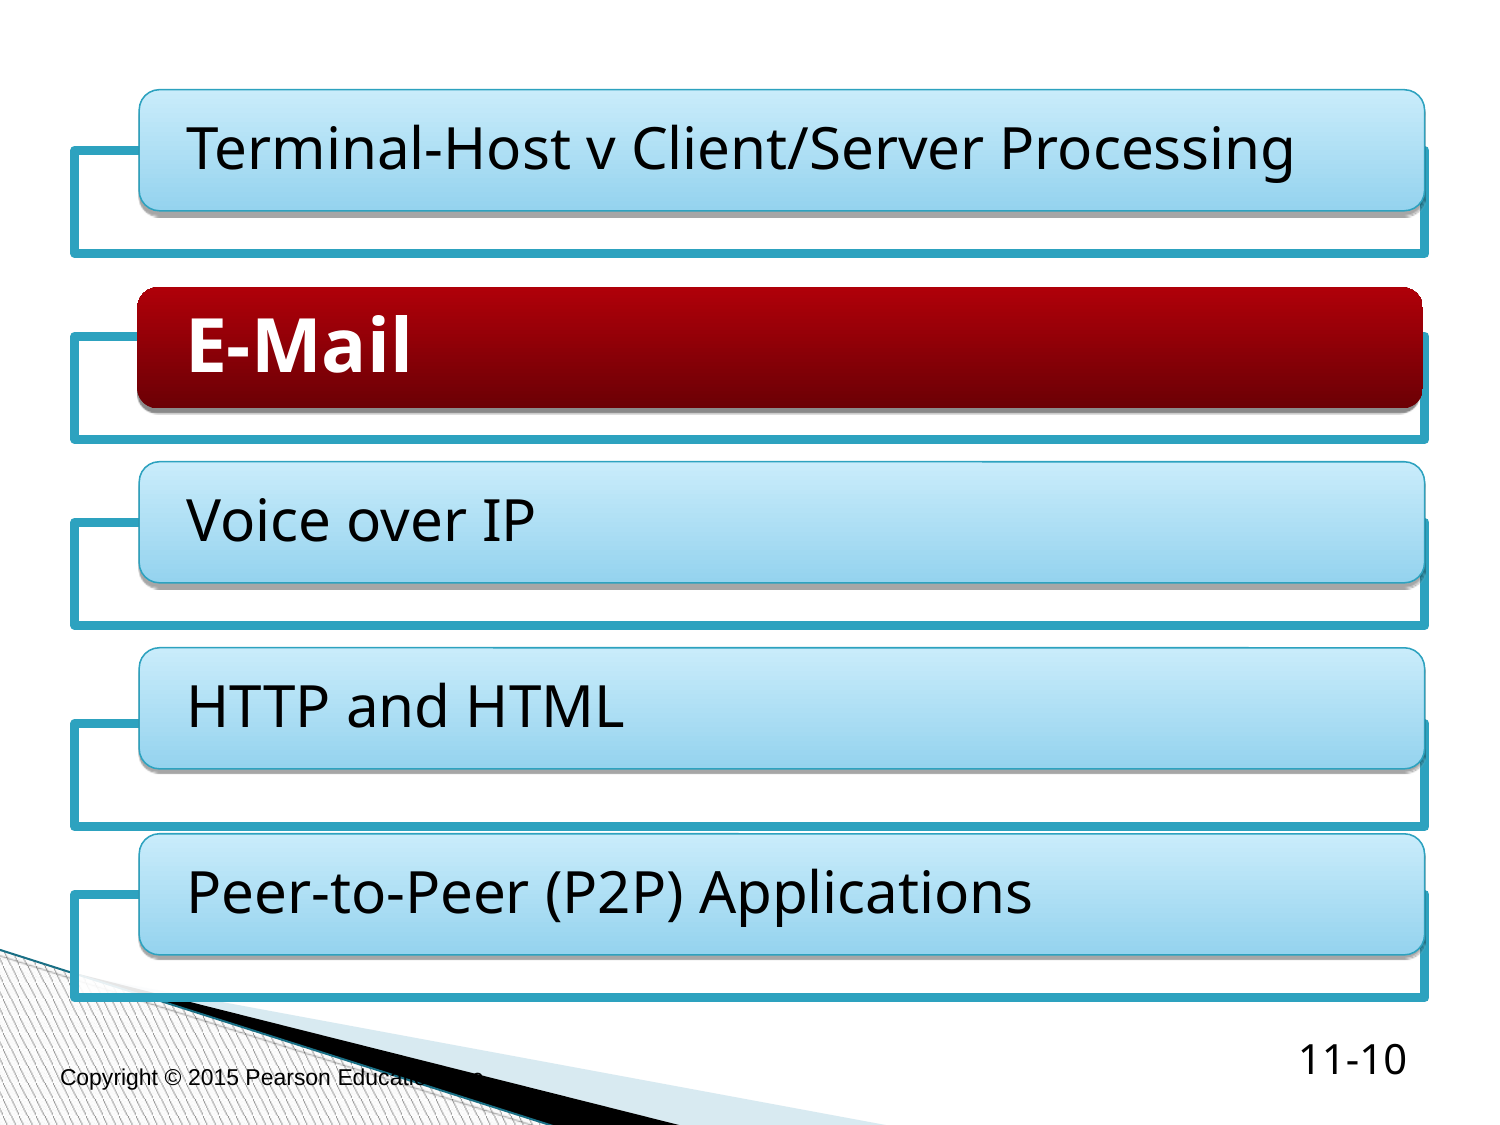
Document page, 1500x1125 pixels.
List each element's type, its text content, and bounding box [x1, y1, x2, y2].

text_box Voice over IP [139, 461, 1425, 583]
text_box E-Mail [137, 287, 1423, 409]
text_box [74, 336, 1425, 440]
text_box [74, 723, 1425, 827]
text_box HTTP and HTML [139, 647, 1425, 769]
picture [0, 952, 543, 1125]
text_box [74, 150, 1425, 254]
text_box [74, 522, 1425, 626]
slide_number 11-<number> [1149, 1037, 1423, 1098]
footer Copyright © 2015 Pearson Education, Inc. [37, 1050, 513, 1098]
text_box Terminal-Host v Client/Server Processing [139, 89, 1425, 211]
text_box Peer-to-Peer (P2P) Applications [139, 833, 1425, 955]
text_box [74, 894, 1425, 998]
